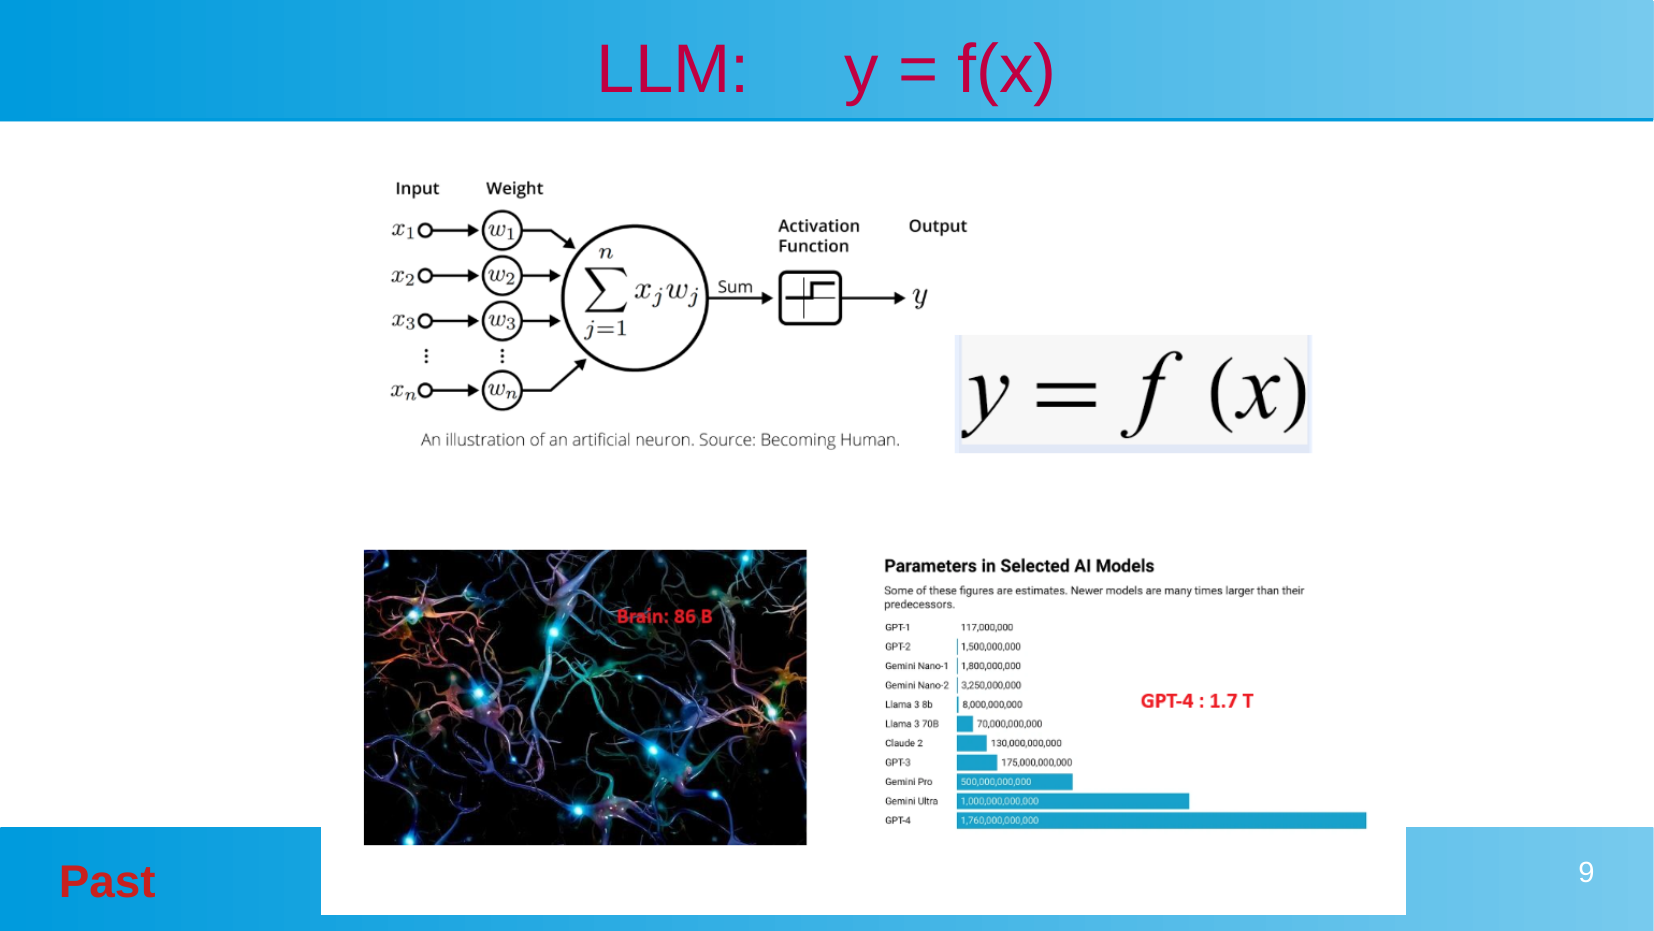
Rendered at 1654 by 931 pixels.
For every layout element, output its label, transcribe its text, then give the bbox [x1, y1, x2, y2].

title LLM: y = f(x) [59, 29, 1595, 108]
picture [321, 131, 1406, 915]
